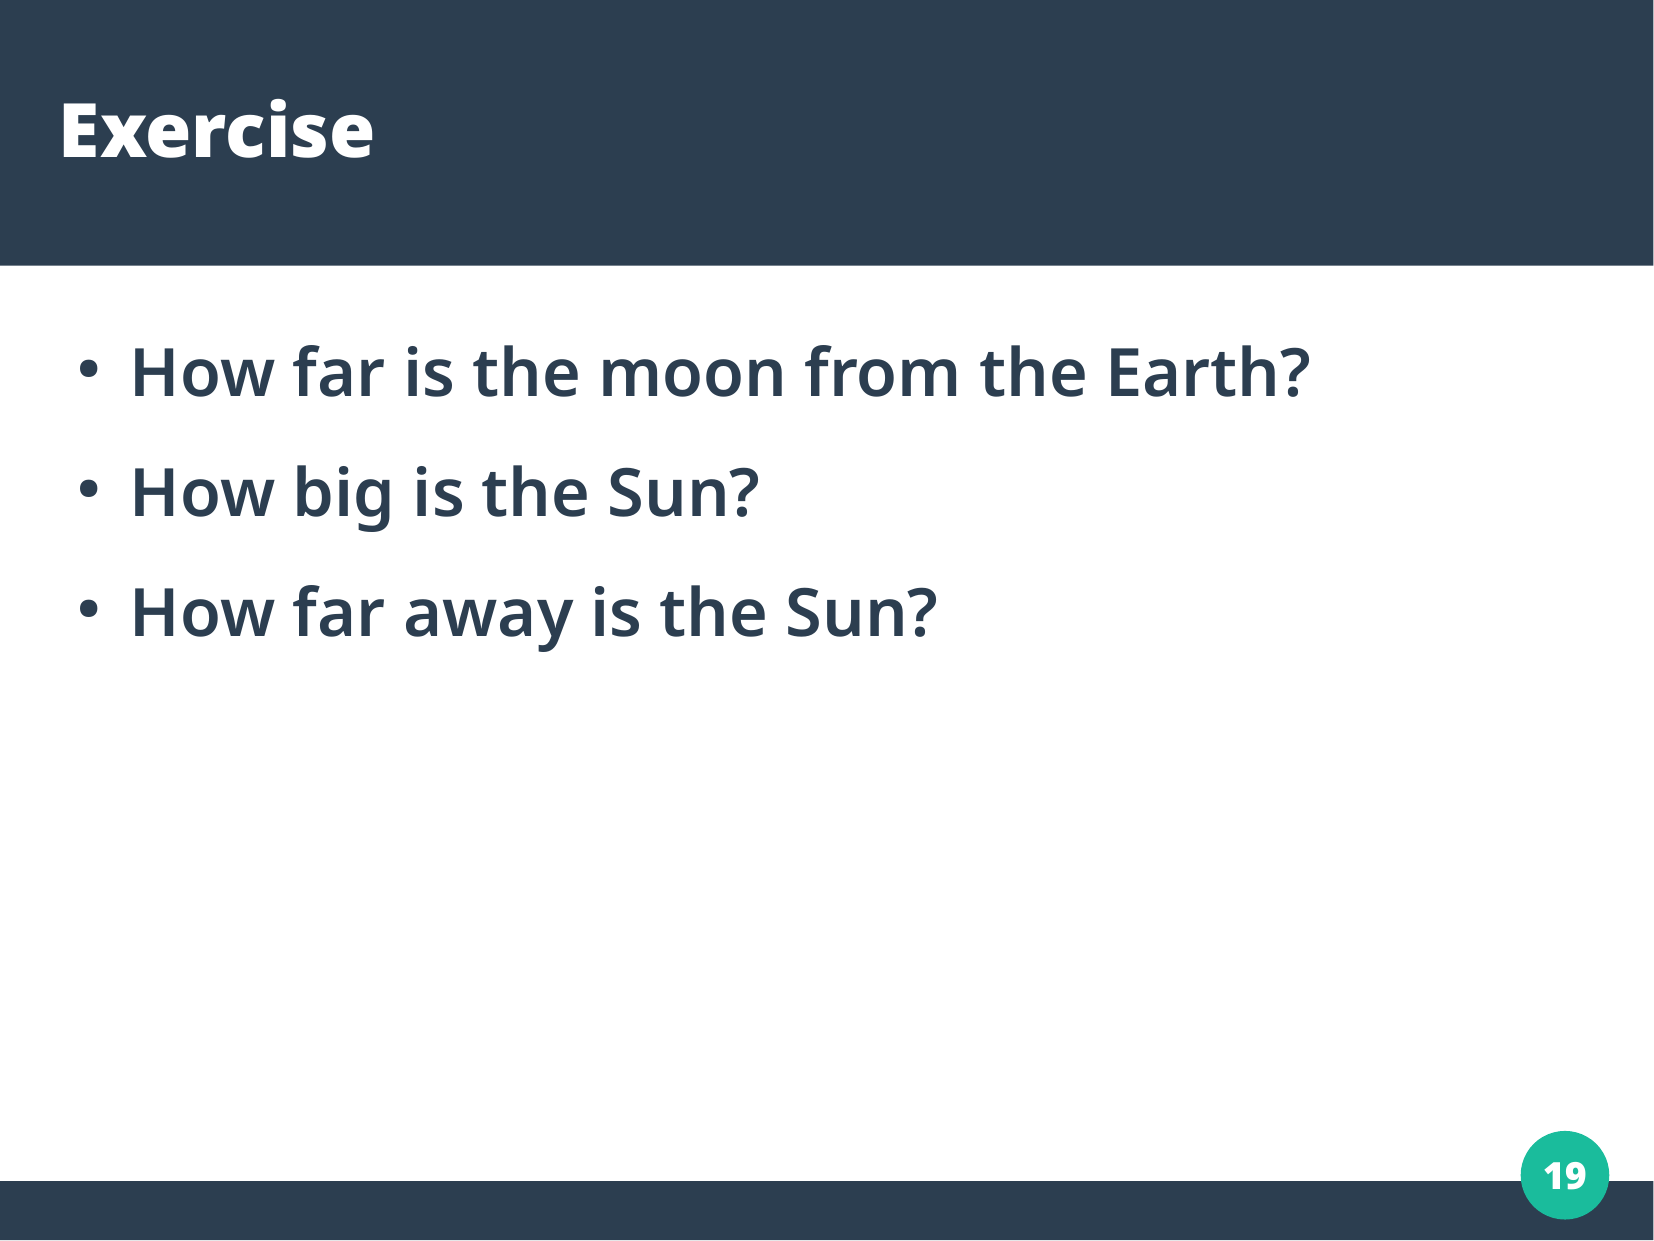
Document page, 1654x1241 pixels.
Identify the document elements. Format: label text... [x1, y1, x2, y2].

title Exercise [59, 49, 1595, 207]
list How far is the moon from the Earth? How big is the Sun? How far away is the Sun? [59, 324, 1595, 1152]
